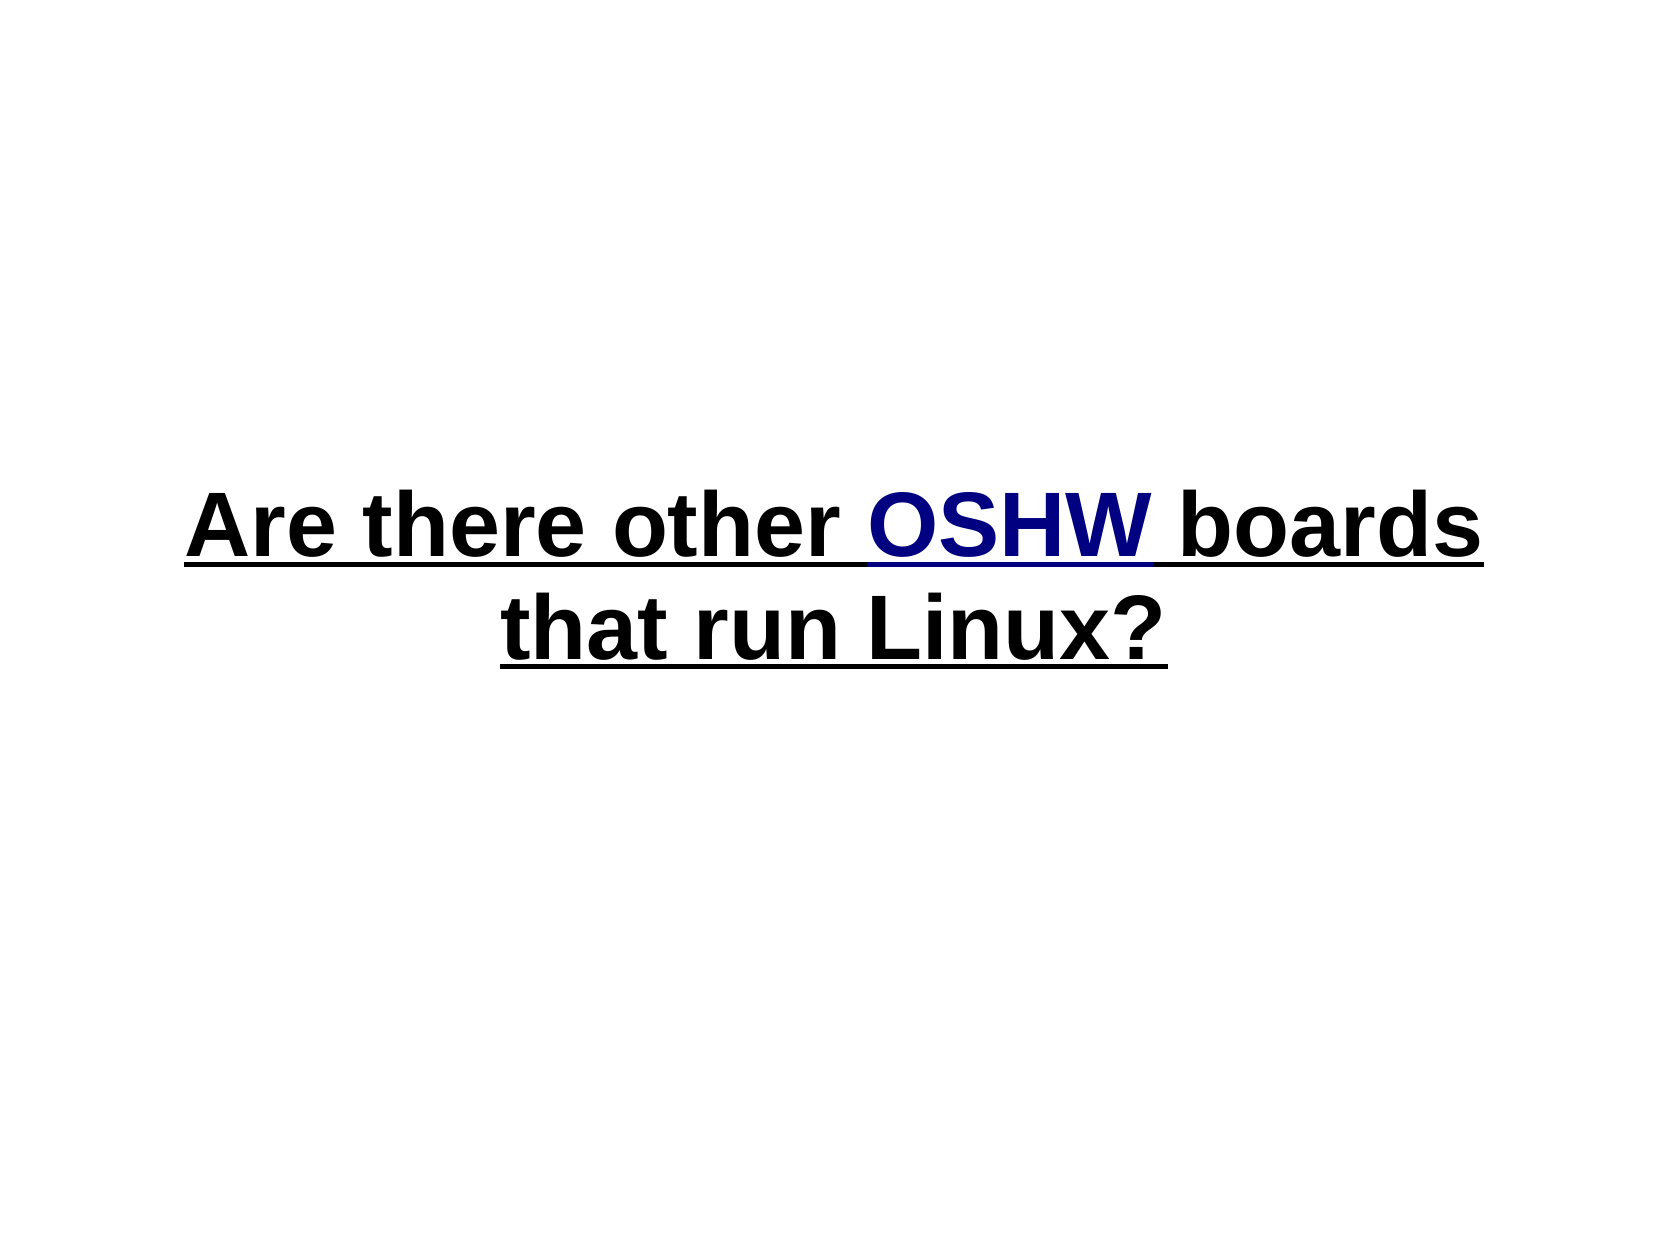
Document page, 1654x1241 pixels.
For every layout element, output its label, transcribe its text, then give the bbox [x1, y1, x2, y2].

title Are there other OSHW boards that run Linux? [90, 166, 1579, 987]
